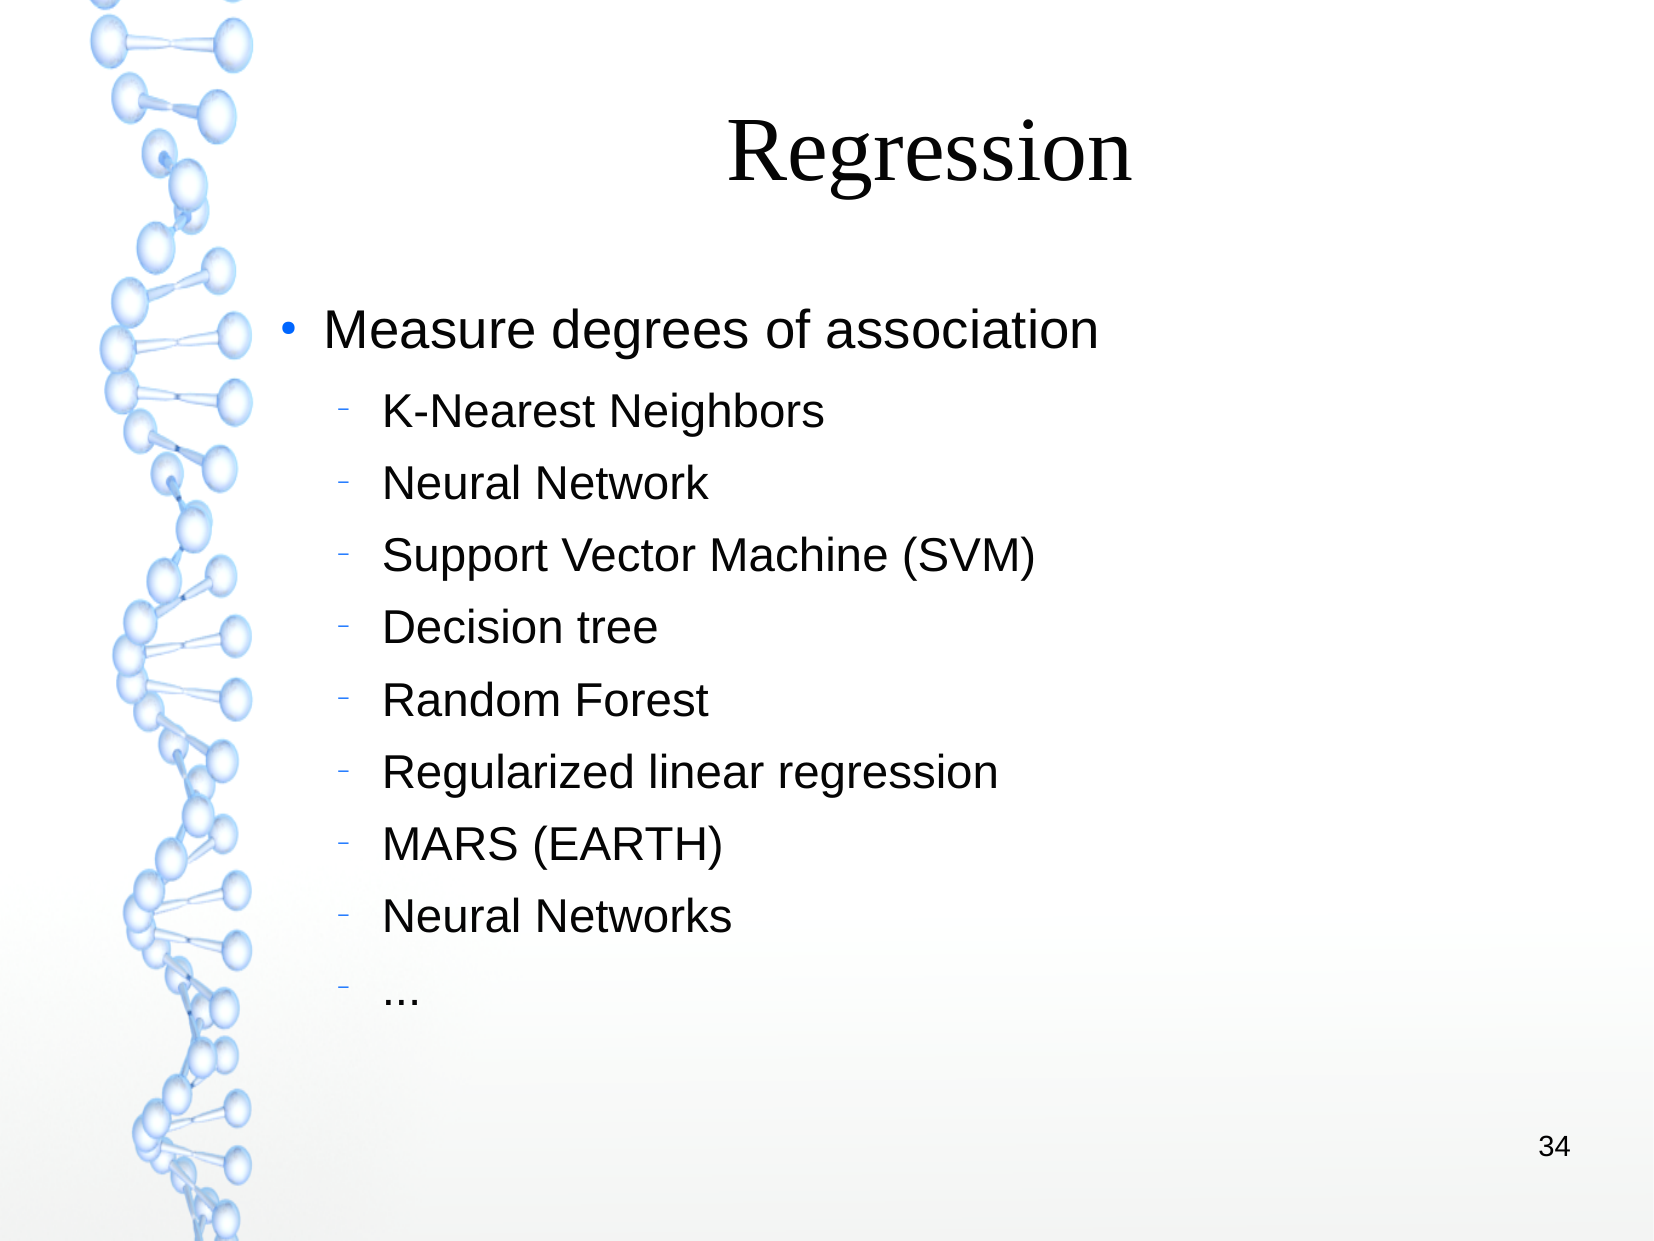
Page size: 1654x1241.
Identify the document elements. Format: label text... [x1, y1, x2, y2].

picture [0, 0, 1654, 1241]
title Regression [265, 47, 1595, 252]
list Measure degrees of association K-Nearest Neighbors Neural Network Support Vector Machine (SVM) Decision tree Random Forest Regularized linear regression MARS (EARTH) Neural Networks ... [265, 299, 1595, 1019]
